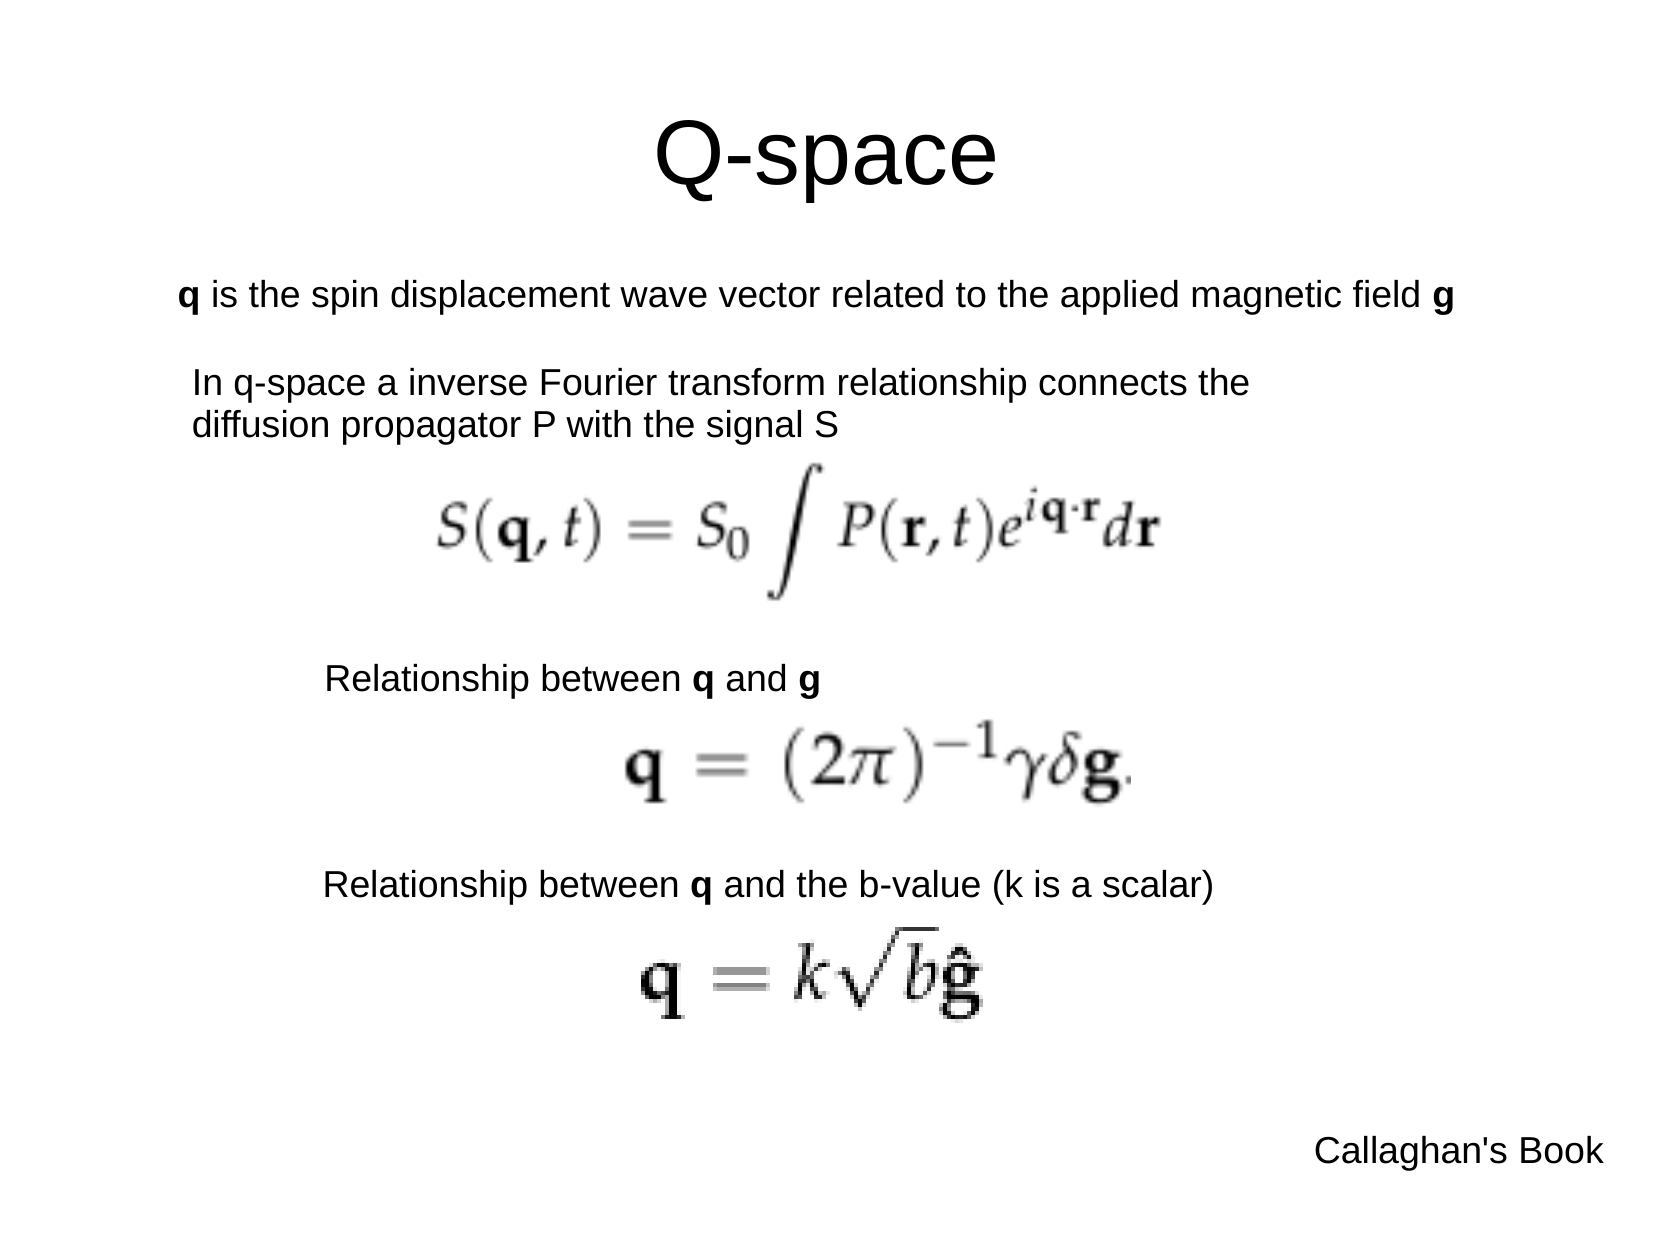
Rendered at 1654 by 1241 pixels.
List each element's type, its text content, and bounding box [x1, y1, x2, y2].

title Q-space [82, 56, 1571, 250]
picture [637, 915, 996, 1032]
text_box Callaghan's Book [1299, 1122, 1619, 1179]
text_box Relationship between q and g [309, 649, 837, 709]
text_box In q-space a inverse Fourier transform relationship connects the diffusion propagator P with the signal S [177, 354, 1477, 473]
text_box q is the spin displacement wave vector related to the applied magnetic field g [162, 265, 1471, 323]
text_box Relationship between q and the b-value (k is a scalar) [307, 856, 1230, 914]
picture [354, 473, 1288, 617]
picture [620, 703, 1131, 815]
